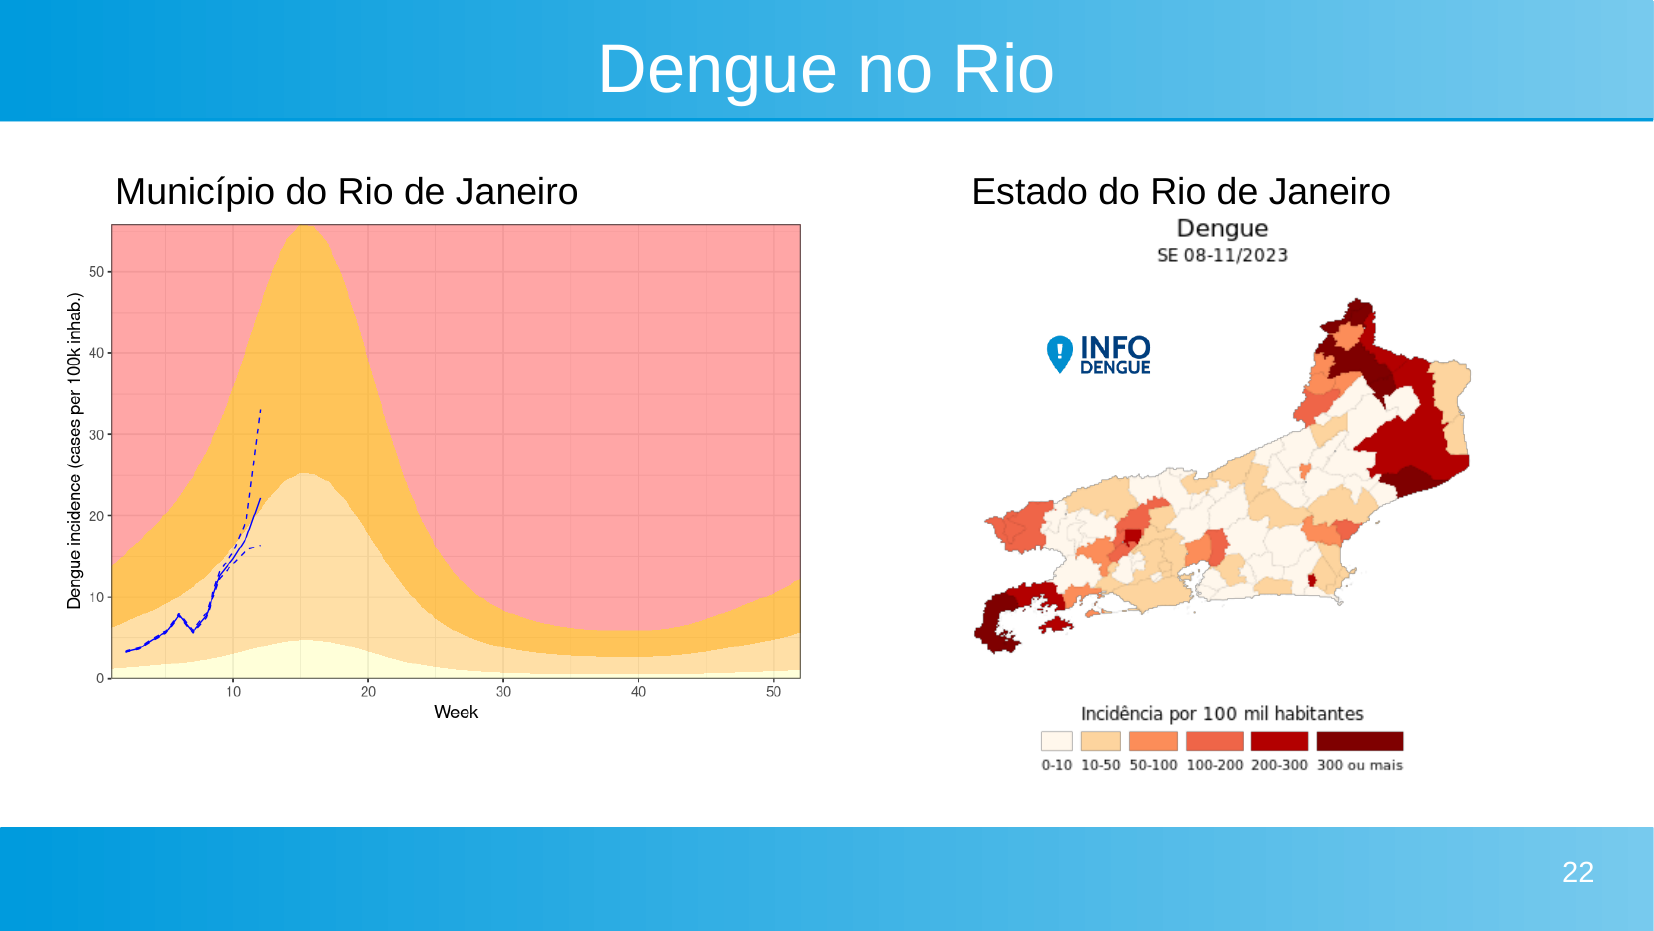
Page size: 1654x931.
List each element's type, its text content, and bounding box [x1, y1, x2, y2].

picture [935, 206, 1506, 798]
title Dengue no Rio [59, 29, 1595, 108]
picture [58, 215, 809, 730]
text_box Estado do Rio de Janeiro [956, 163, 1407, 221]
text_box Município do Rio de Janeiro [100, 163, 594, 221]
